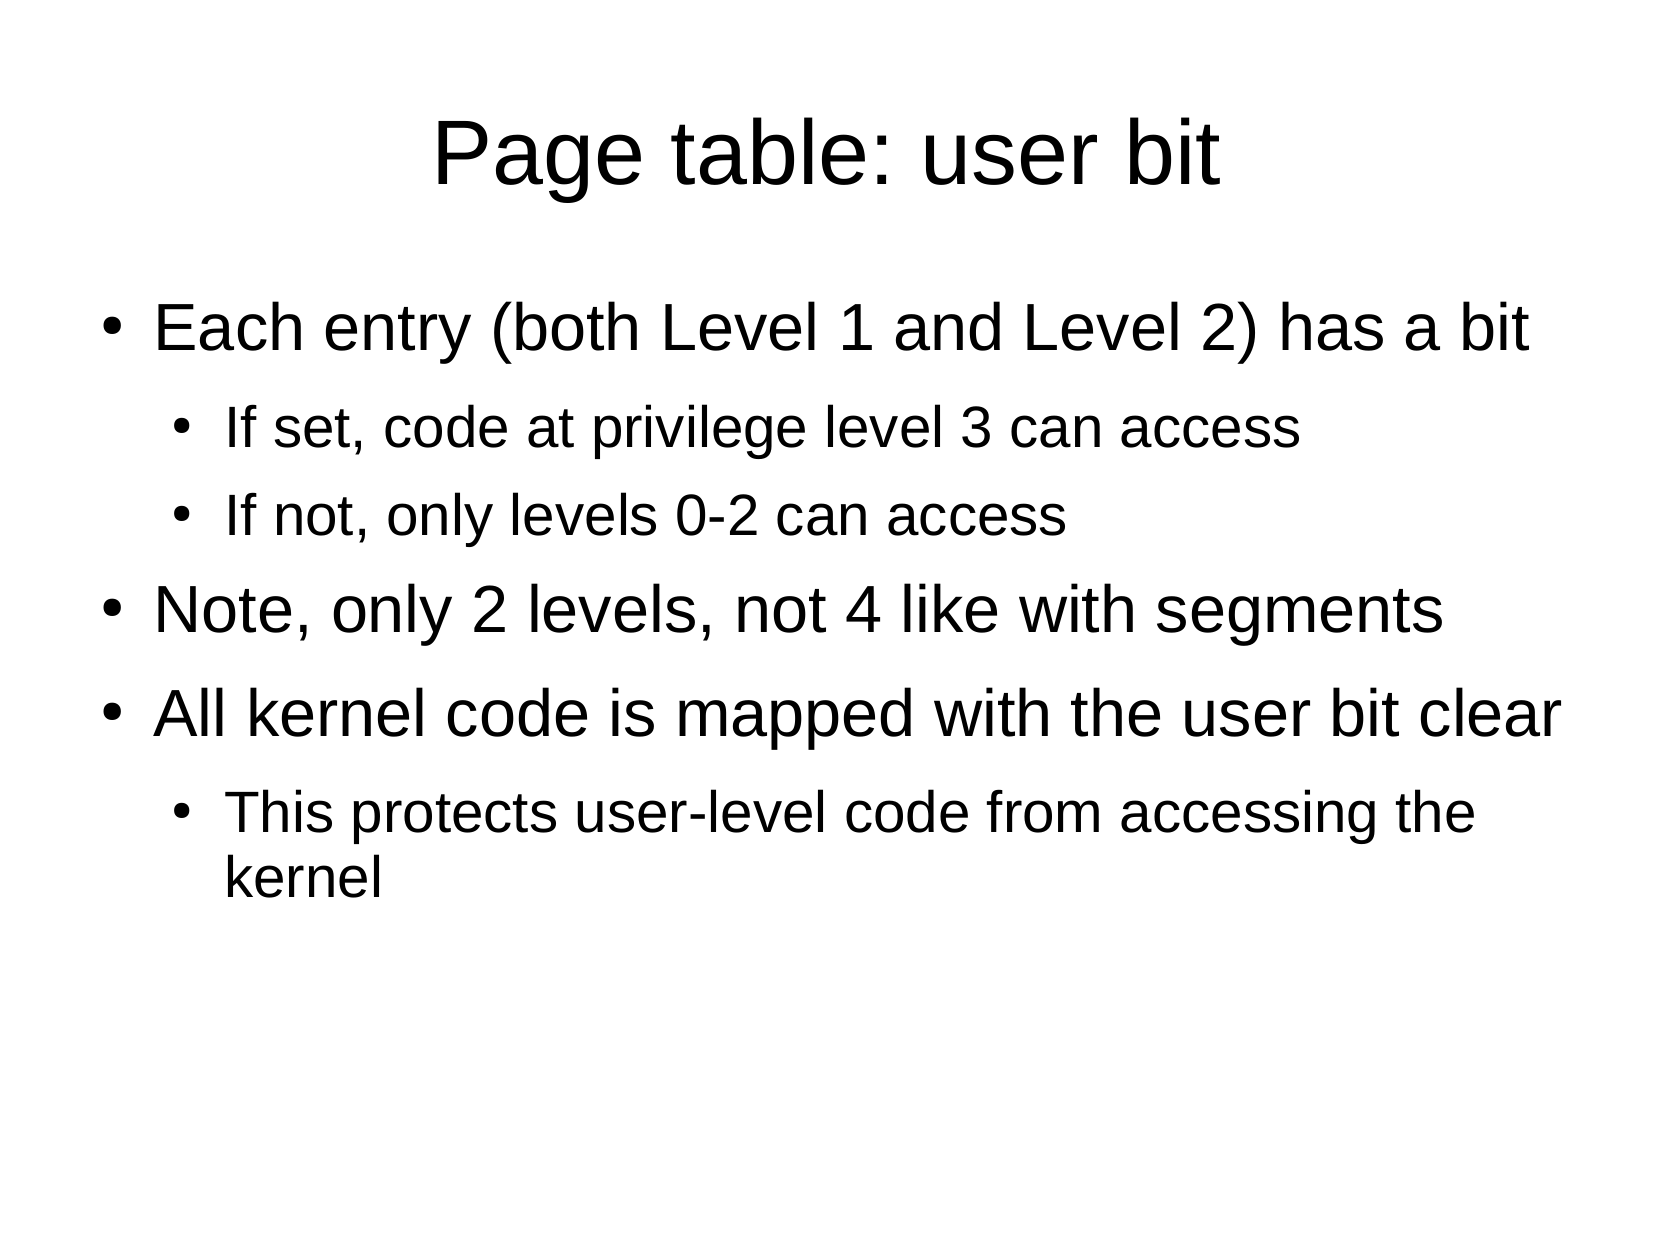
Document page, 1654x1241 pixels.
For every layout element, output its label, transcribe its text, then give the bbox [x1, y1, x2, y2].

list Each entry (both Level 1 and Level 2) has a bit If set, code at privilege level 3 can access If not, only levels 0-2 can access Note, only 2 levels, not 4 like with segments All kernel code is mapped with the user bit clear This protects user-level code from accessing the kernel [82, 290, 1571, 1010]
title Page table: user bit [82, 49, 1571, 257]
